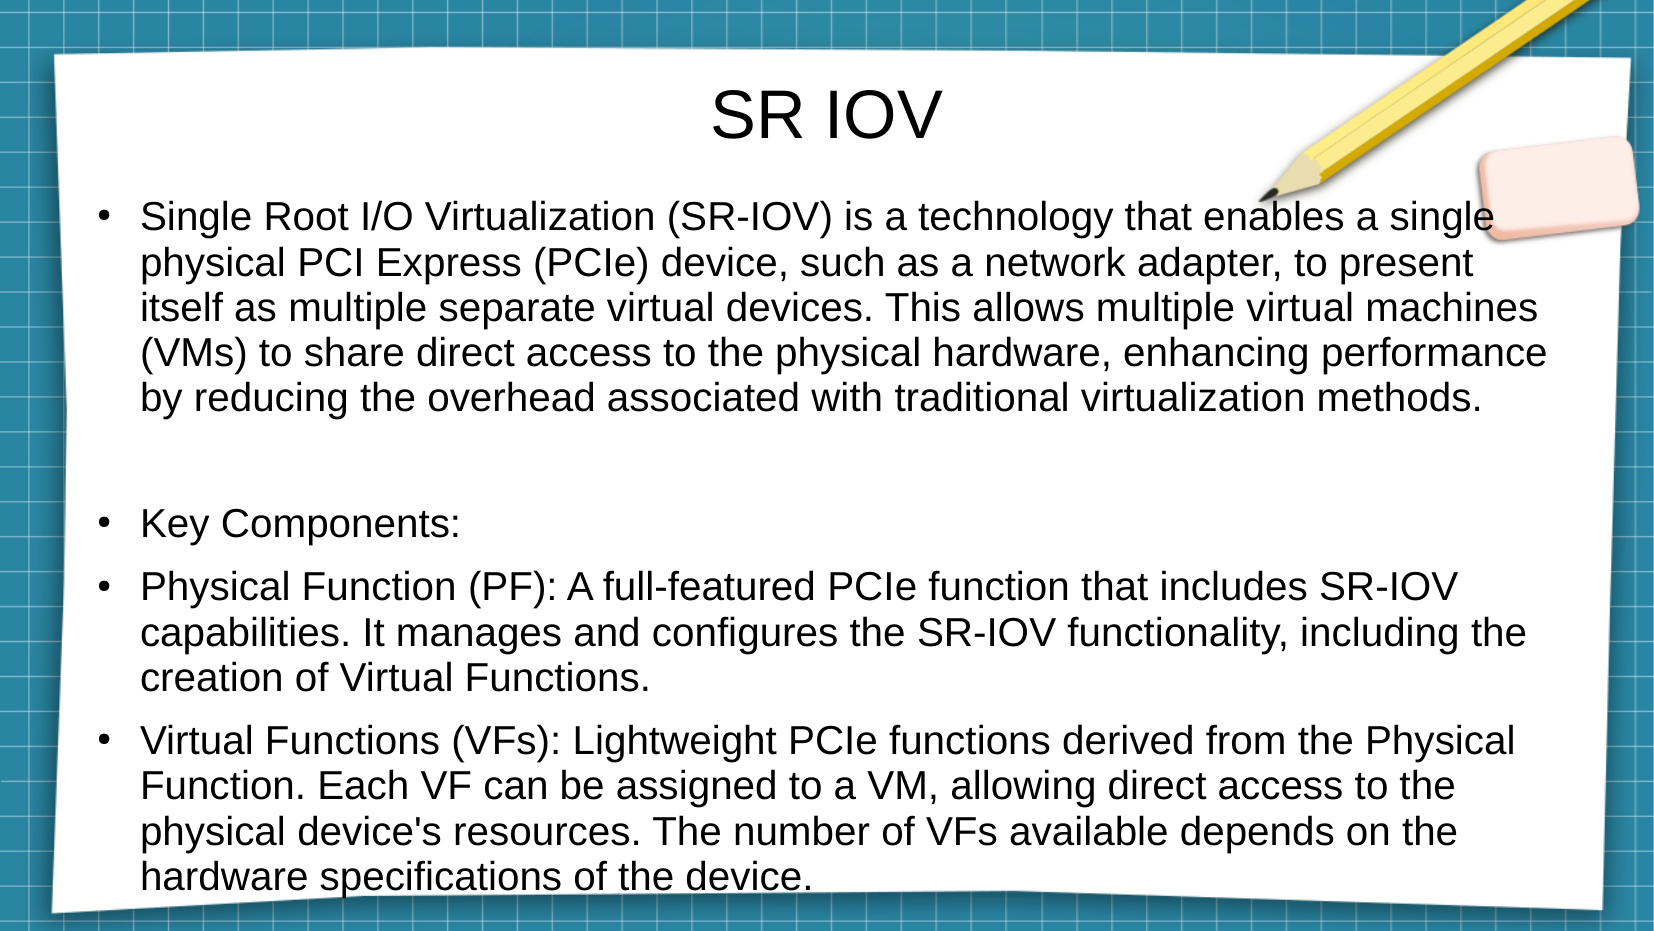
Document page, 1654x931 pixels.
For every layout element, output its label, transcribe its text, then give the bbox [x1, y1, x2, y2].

title SR IOV [82, 37, 1571, 193]
list Single Root I/O Virtualization (SR-IOV) is a technology that enables a single physical PCI Express (PCIe) device, such as a network adapter, to present itself as multiple separate virtual devices. This allows multiple virtual machines (VMs) to share direct access to the physical hardware, enhancing performance by reducing the overhead associated with traditional virtualization methods. Key Components: Physical Function (PF): A full-featured PCIe function that includes SR-IOV capabilities. It manages and configures the SR-IOV functionality, including the creation of Virtual Functions. Virtual Functions (VFs): Lightweight PCIe functions derived from the Physical Function. Each VF can be assigned to a VM, allowing direct access to the physical device's resources. The number of VFs available depends on the hardware specifications of the device. [82, 193, 1571, 901]
picture [0, 0, 1654, 931]
